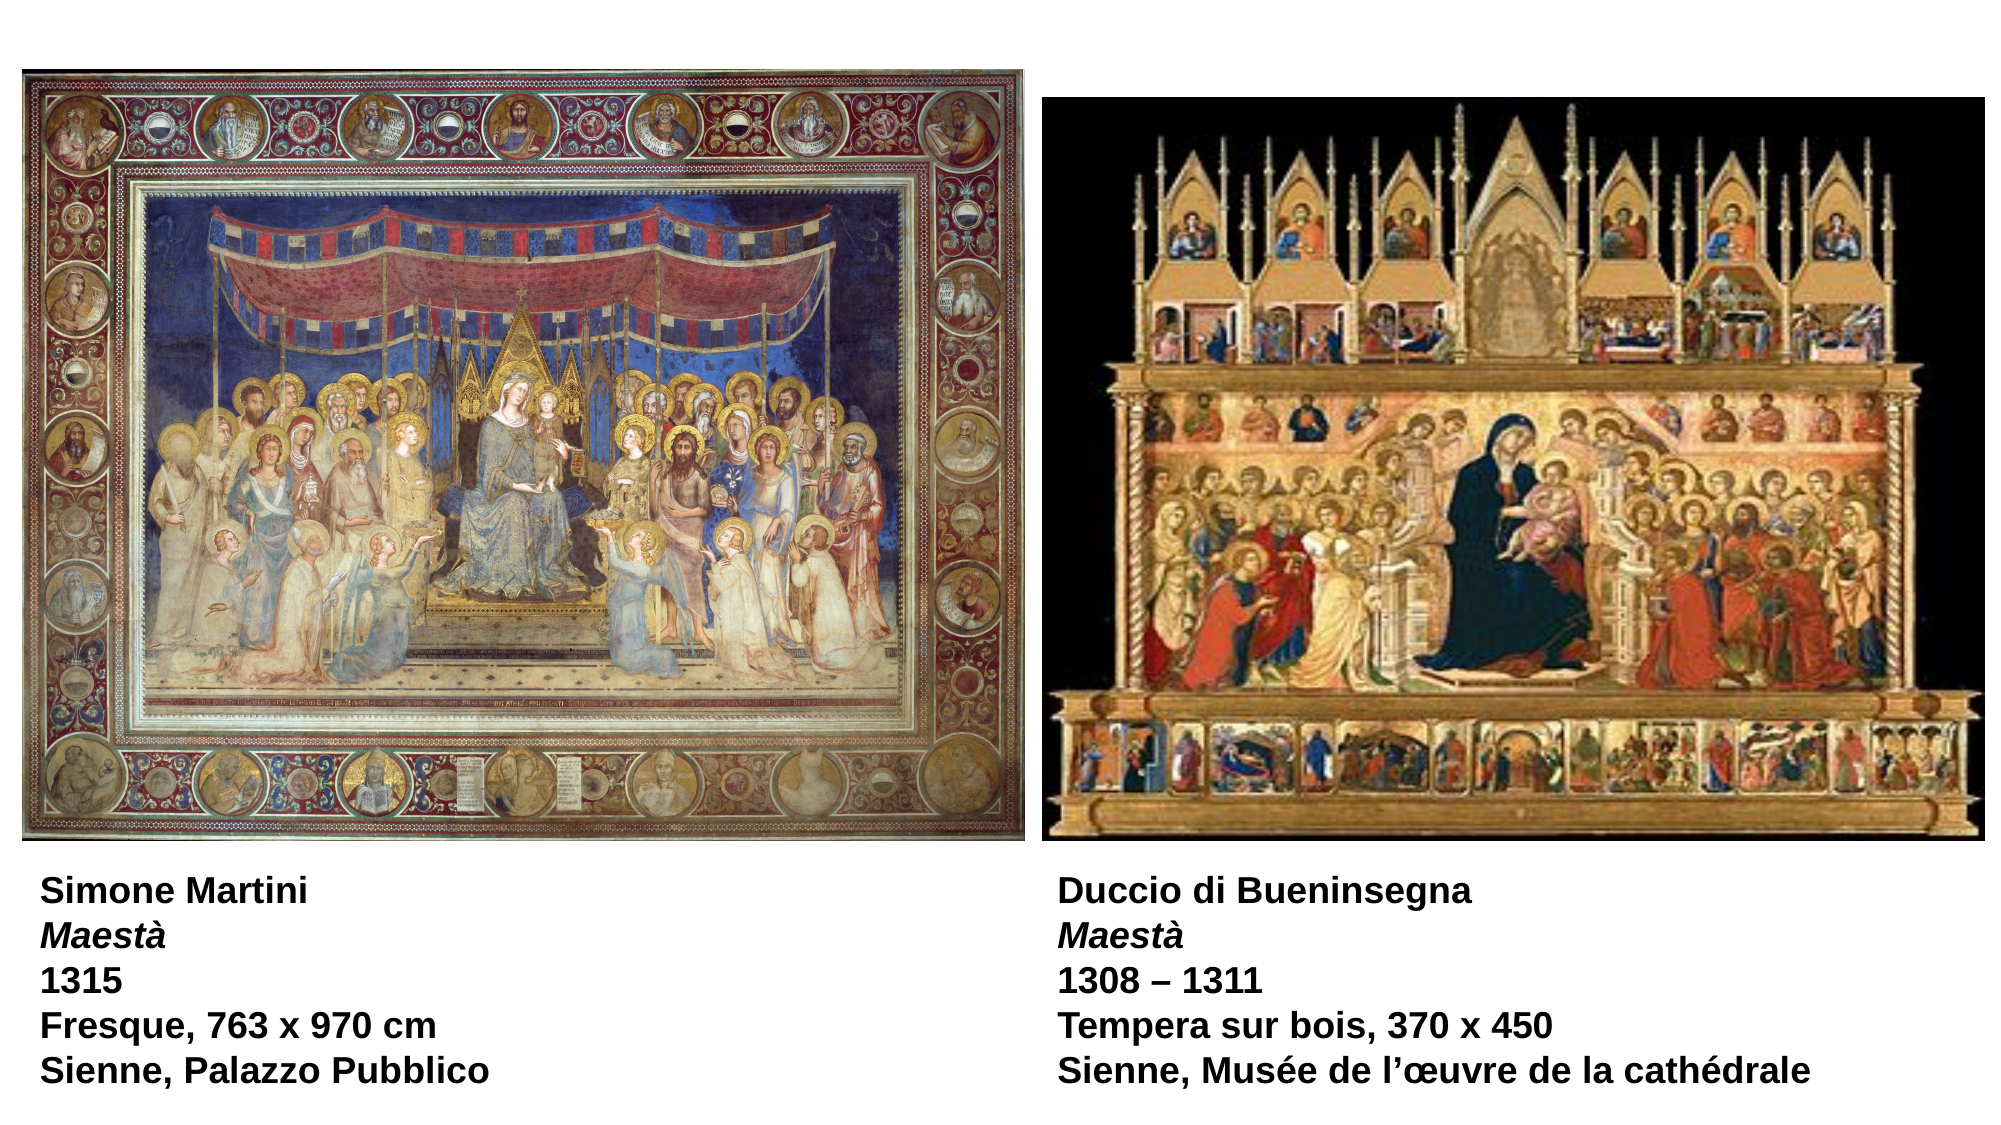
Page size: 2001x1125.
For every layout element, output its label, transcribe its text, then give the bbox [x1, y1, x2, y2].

picture [1042, 97, 1985, 841]
picture [22, 69, 1025, 841]
text_box Duccio di Bueninsegna Maestà 1308 – 1311 Tempera sur bois, 370 x 450 Sienne, Musée de l’œuvre de la cathédrale [1042, 858, 2000, 1099]
text_box Simone Martini Maestà 1315 Fresque, 763 x 970 cm Sienne, Palazzo Pubblico [24, 858, 1025, 1099]
